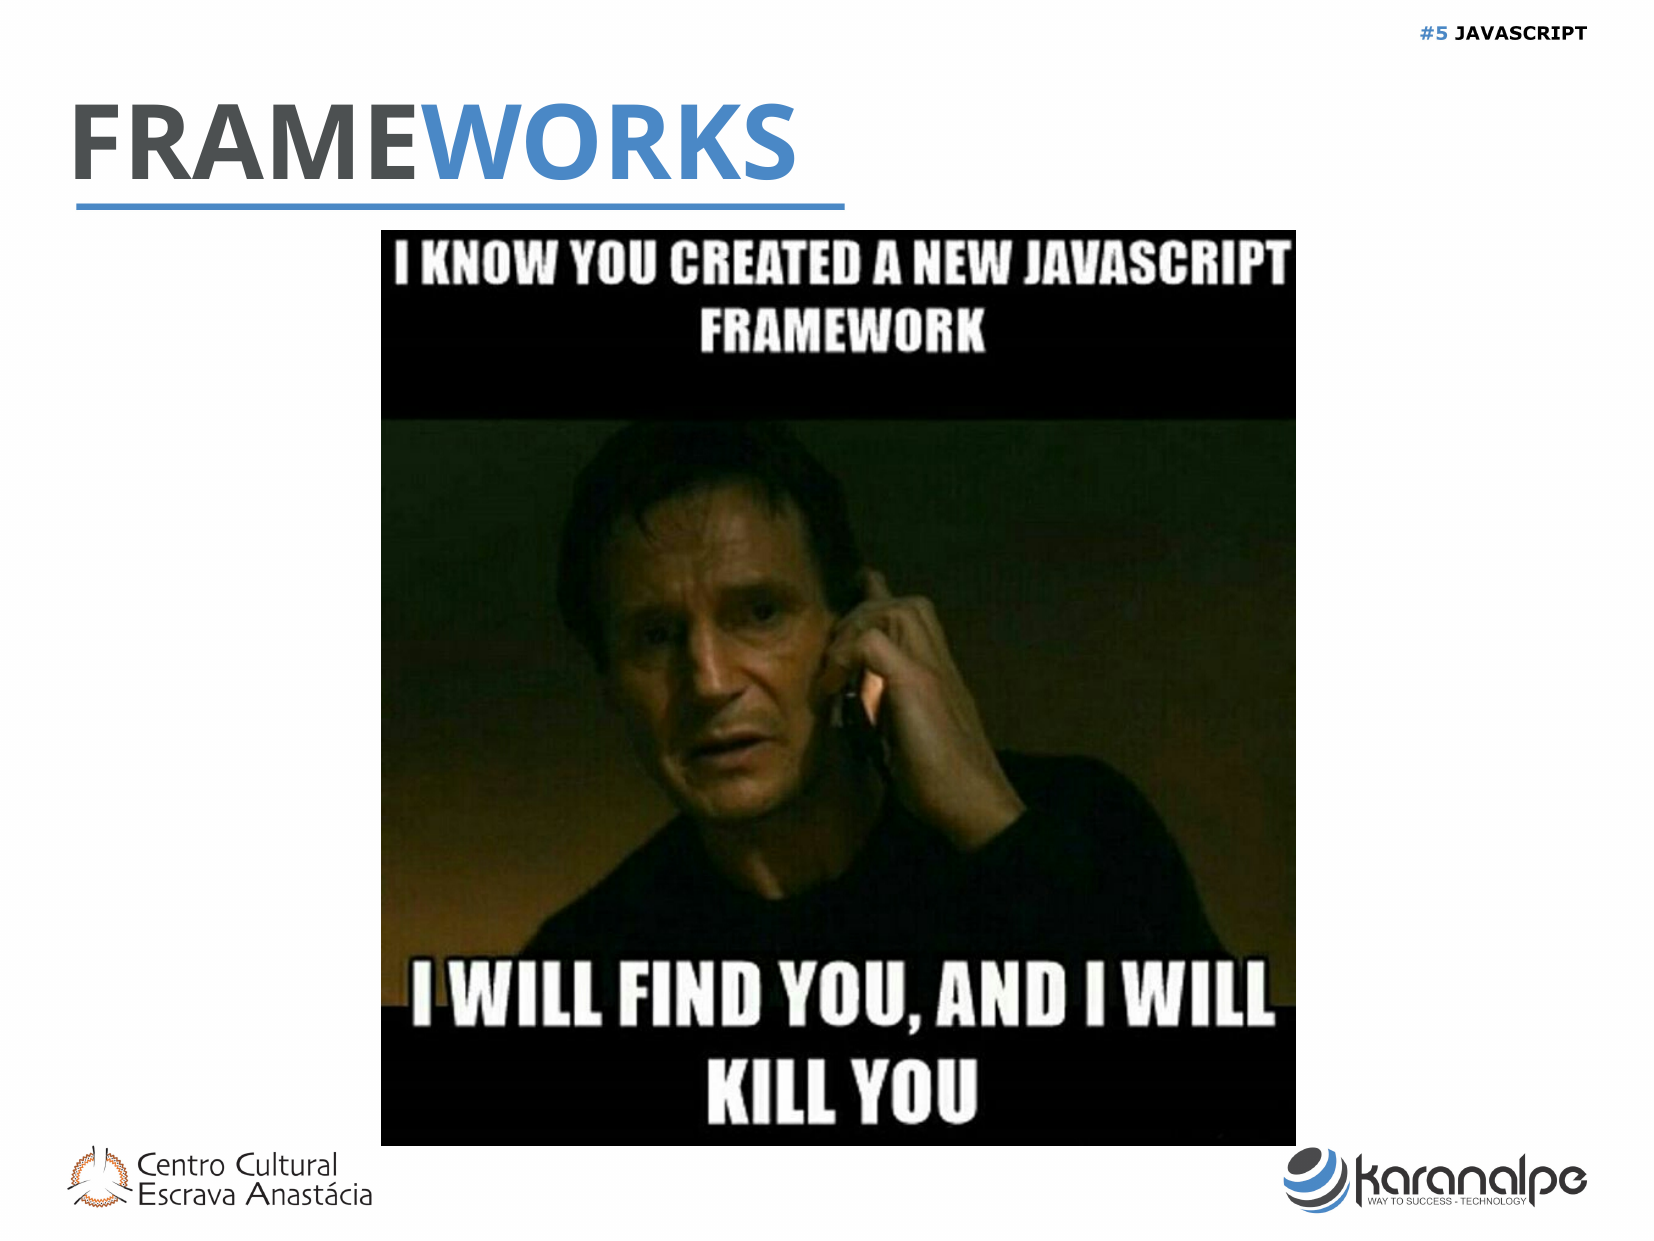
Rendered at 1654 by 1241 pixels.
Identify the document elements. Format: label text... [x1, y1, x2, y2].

picture [0, 0, 1654, 1241]
title FRAMEWORKS [66, 35, 1555, 243]
